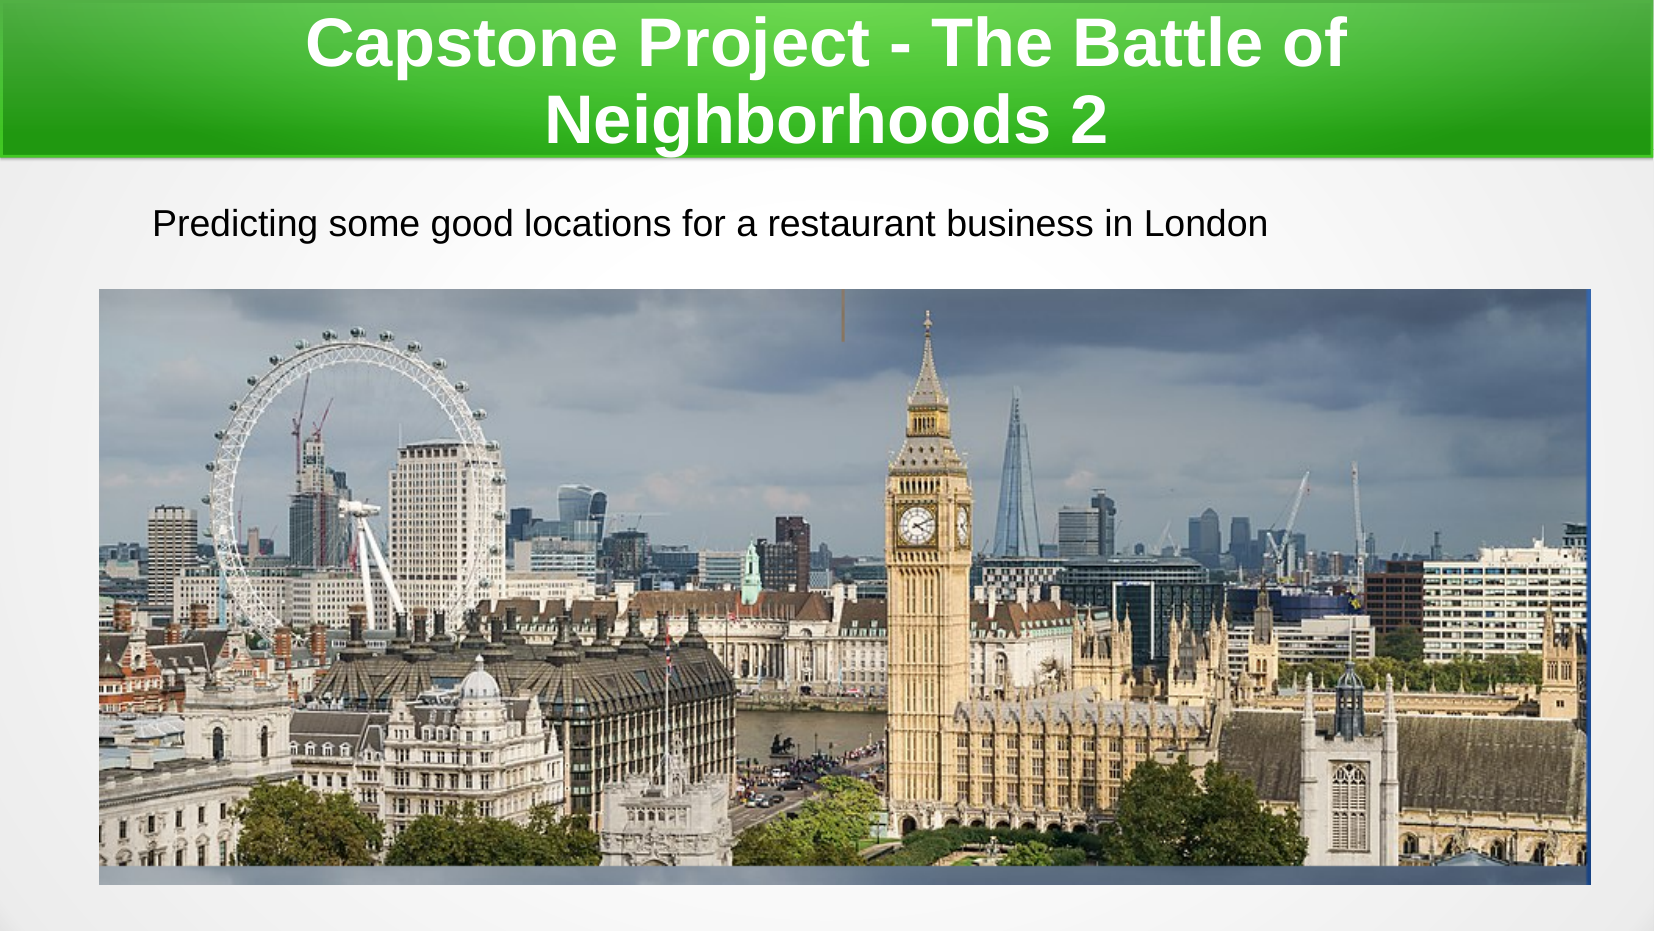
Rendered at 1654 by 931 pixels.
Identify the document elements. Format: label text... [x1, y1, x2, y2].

text_box Predicting some good locations for a restaurant business in London [137, 195, 1516, 281]
title Capstone Project - The Battle of Neighborhoods 2 [82, 4, 1571, 158]
picture [99, 289, 1591, 886]
